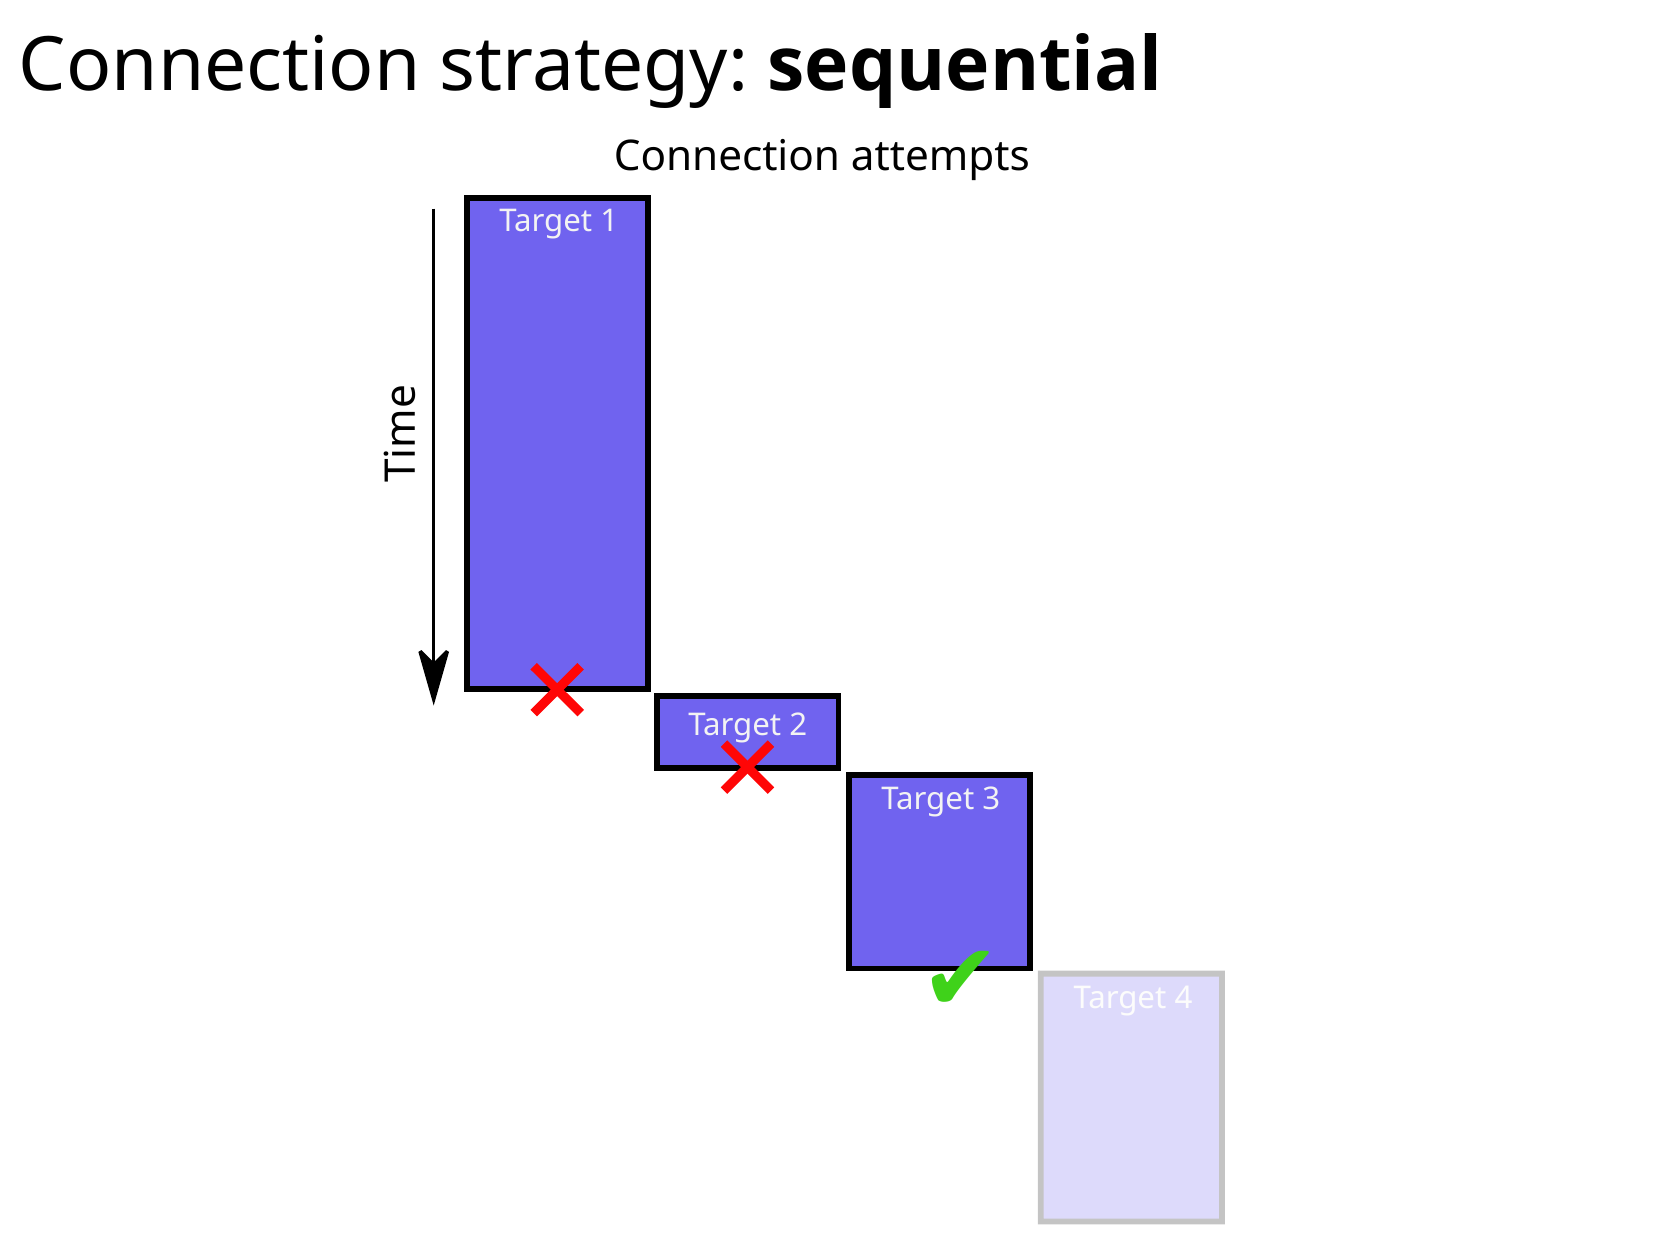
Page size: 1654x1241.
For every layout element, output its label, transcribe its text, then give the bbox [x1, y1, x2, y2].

picture [383, 138, 1225, 1225]
text_box Connection strategy: sequential [4, 3, 1196, 110]
